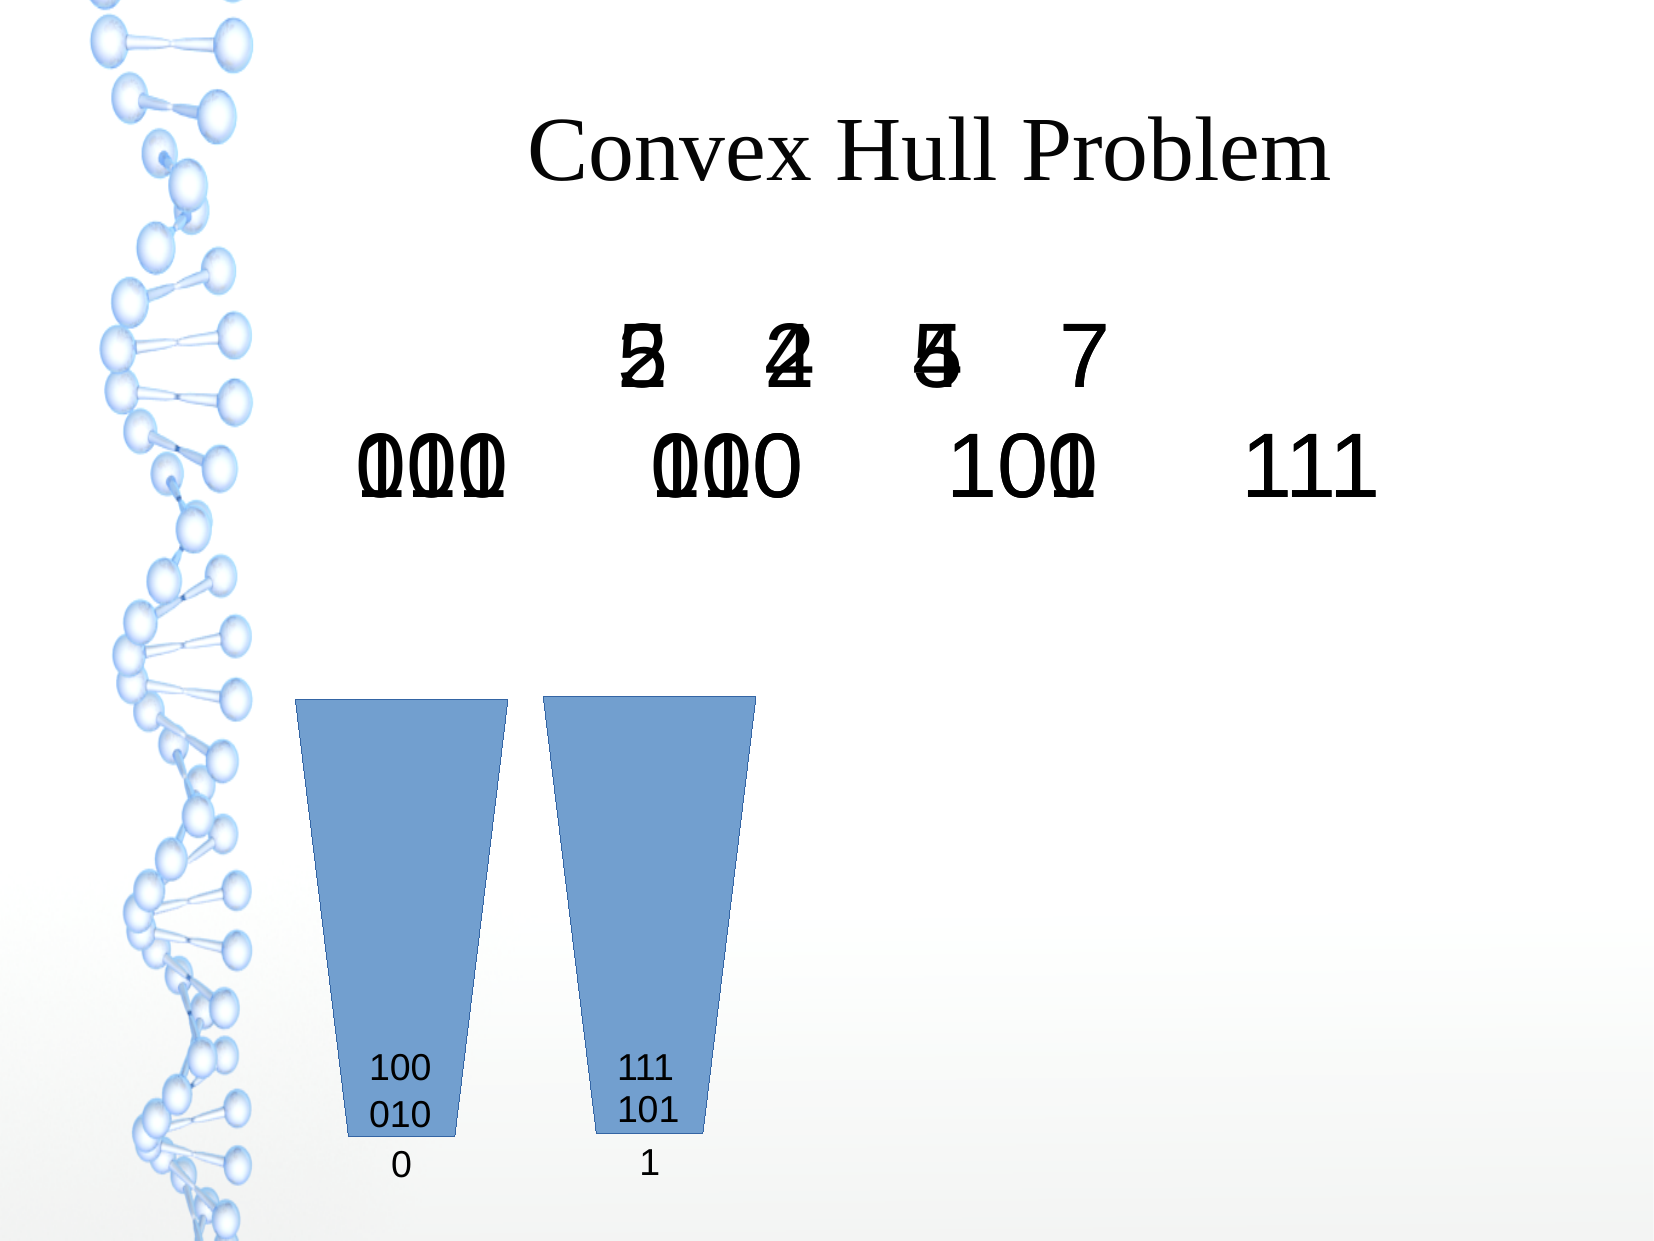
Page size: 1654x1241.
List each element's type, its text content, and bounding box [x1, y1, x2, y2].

text_box 111 [602, 1039, 697, 1097]
text_box 100 [354, 1039, 449, 1097]
text_box 1 [602, 1138, 697, 1191]
picture [0, 0, 1654, 1241]
text_box [295, 699, 508, 1137]
text_box 2 4 5 7 [602, 297, 1170, 415]
text_box 010 [354, 1097, 449, 1144]
title Convex Hull Problem [265, 47, 1595, 252]
text_box 010 100 101 111 [212, 407, 1524, 525]
text_box [543, 696, 756, 1134]
text_box 0 [354, 1144, 449, 1193]
text_box 101 [602, 1097, 697, 1138]
